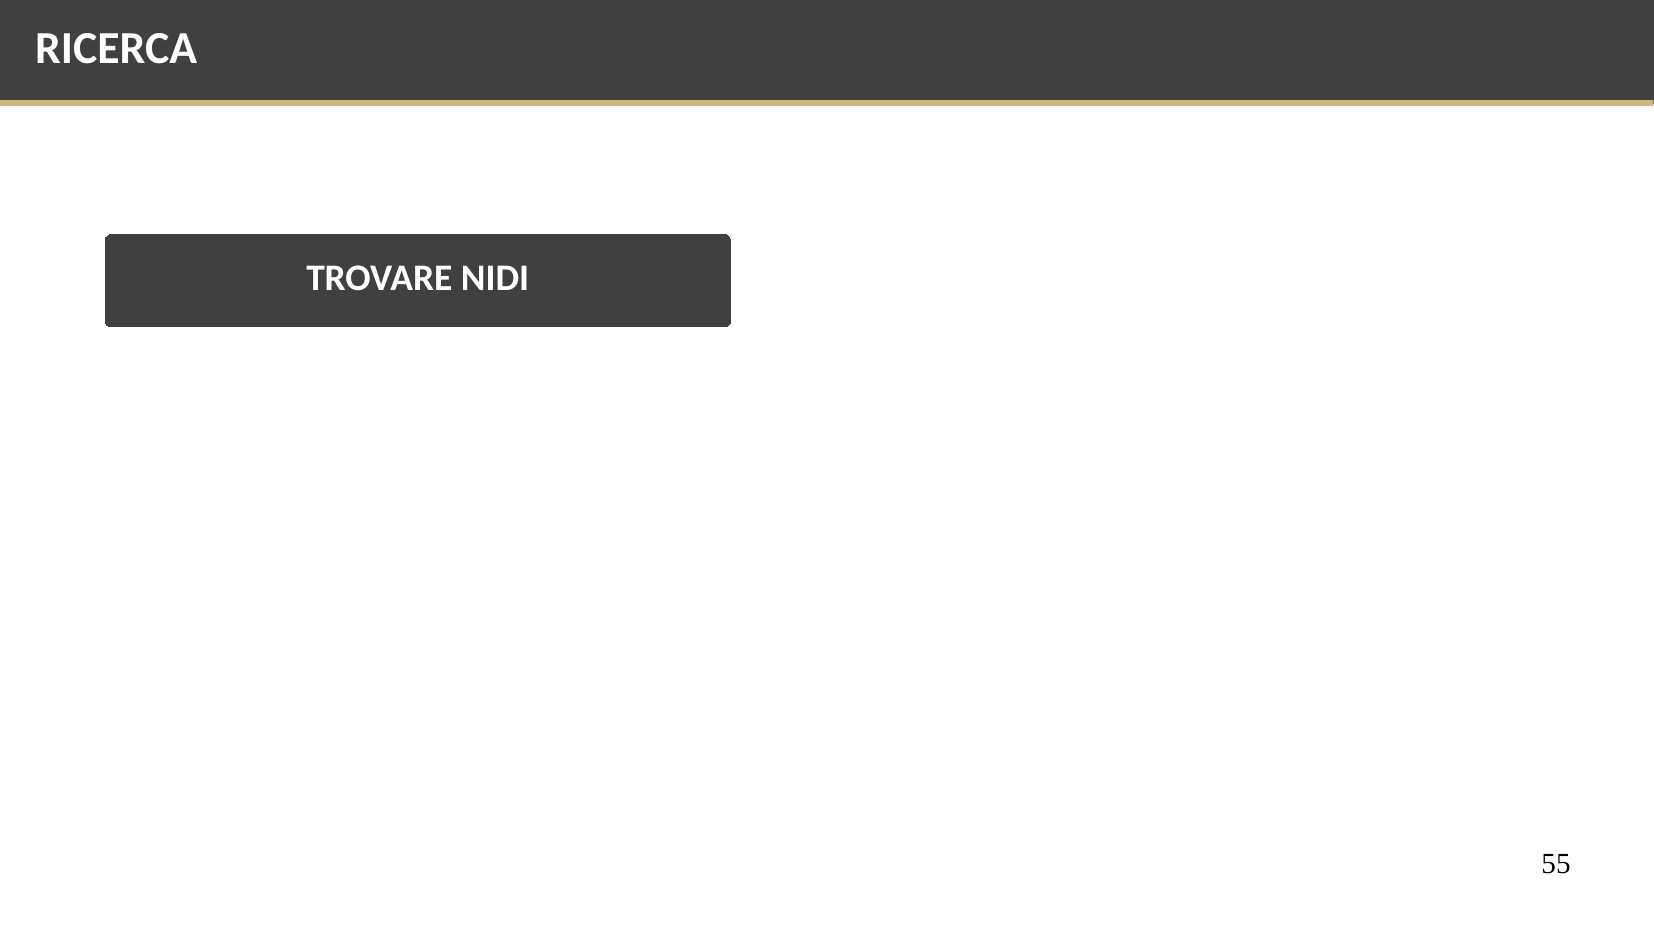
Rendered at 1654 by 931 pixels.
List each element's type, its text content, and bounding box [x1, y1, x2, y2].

text_box TROVARE NIDI [105, 234, 731, 327]
text_box RICERCA [0, 0, 1654, 100]
